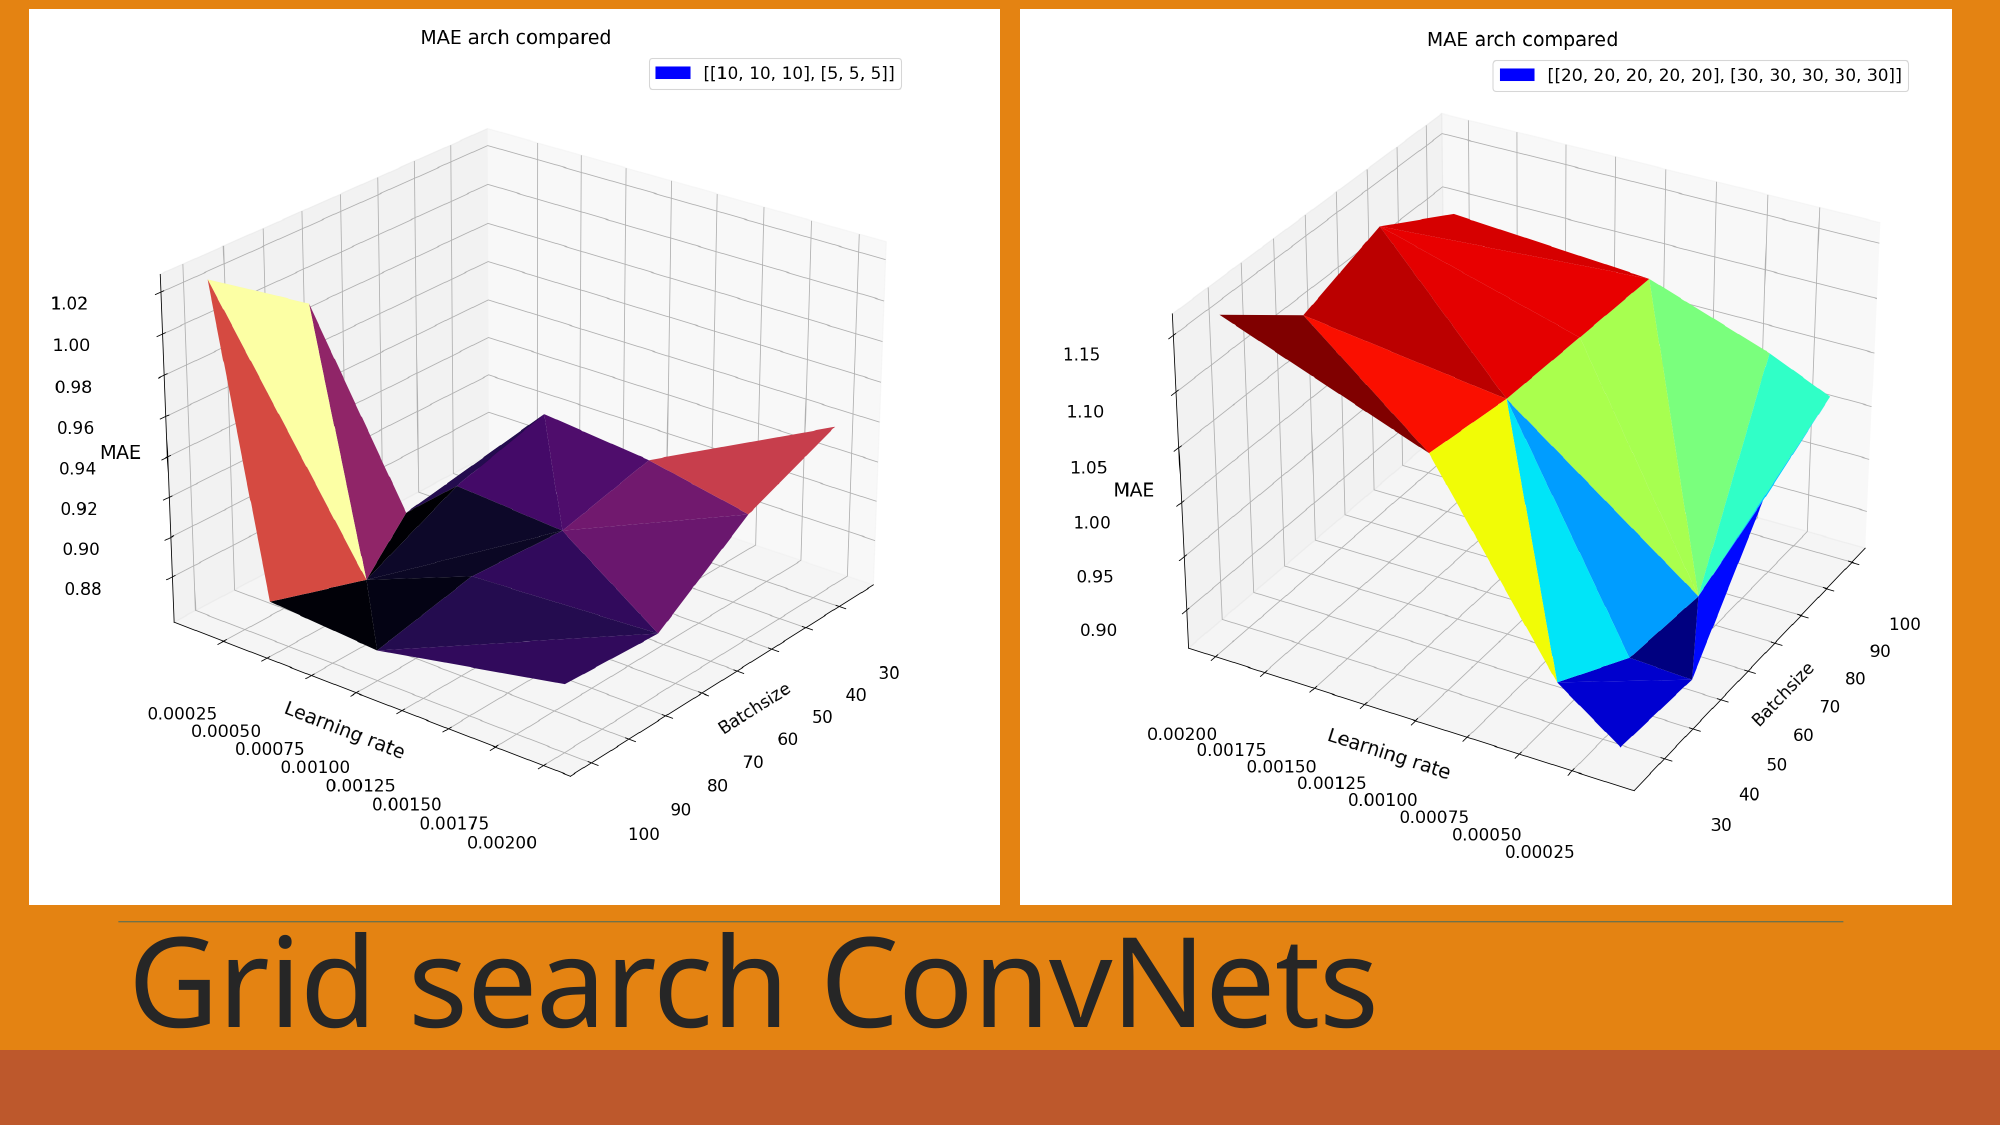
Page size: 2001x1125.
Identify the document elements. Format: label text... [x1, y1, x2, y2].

picture [29, 10, 1000, 905]
title Grid search ConvNets [113, 887, 1904, 1039]
picture [1020, 9, 1952, 905]
text_box [0, 0, 2000, 1125]
